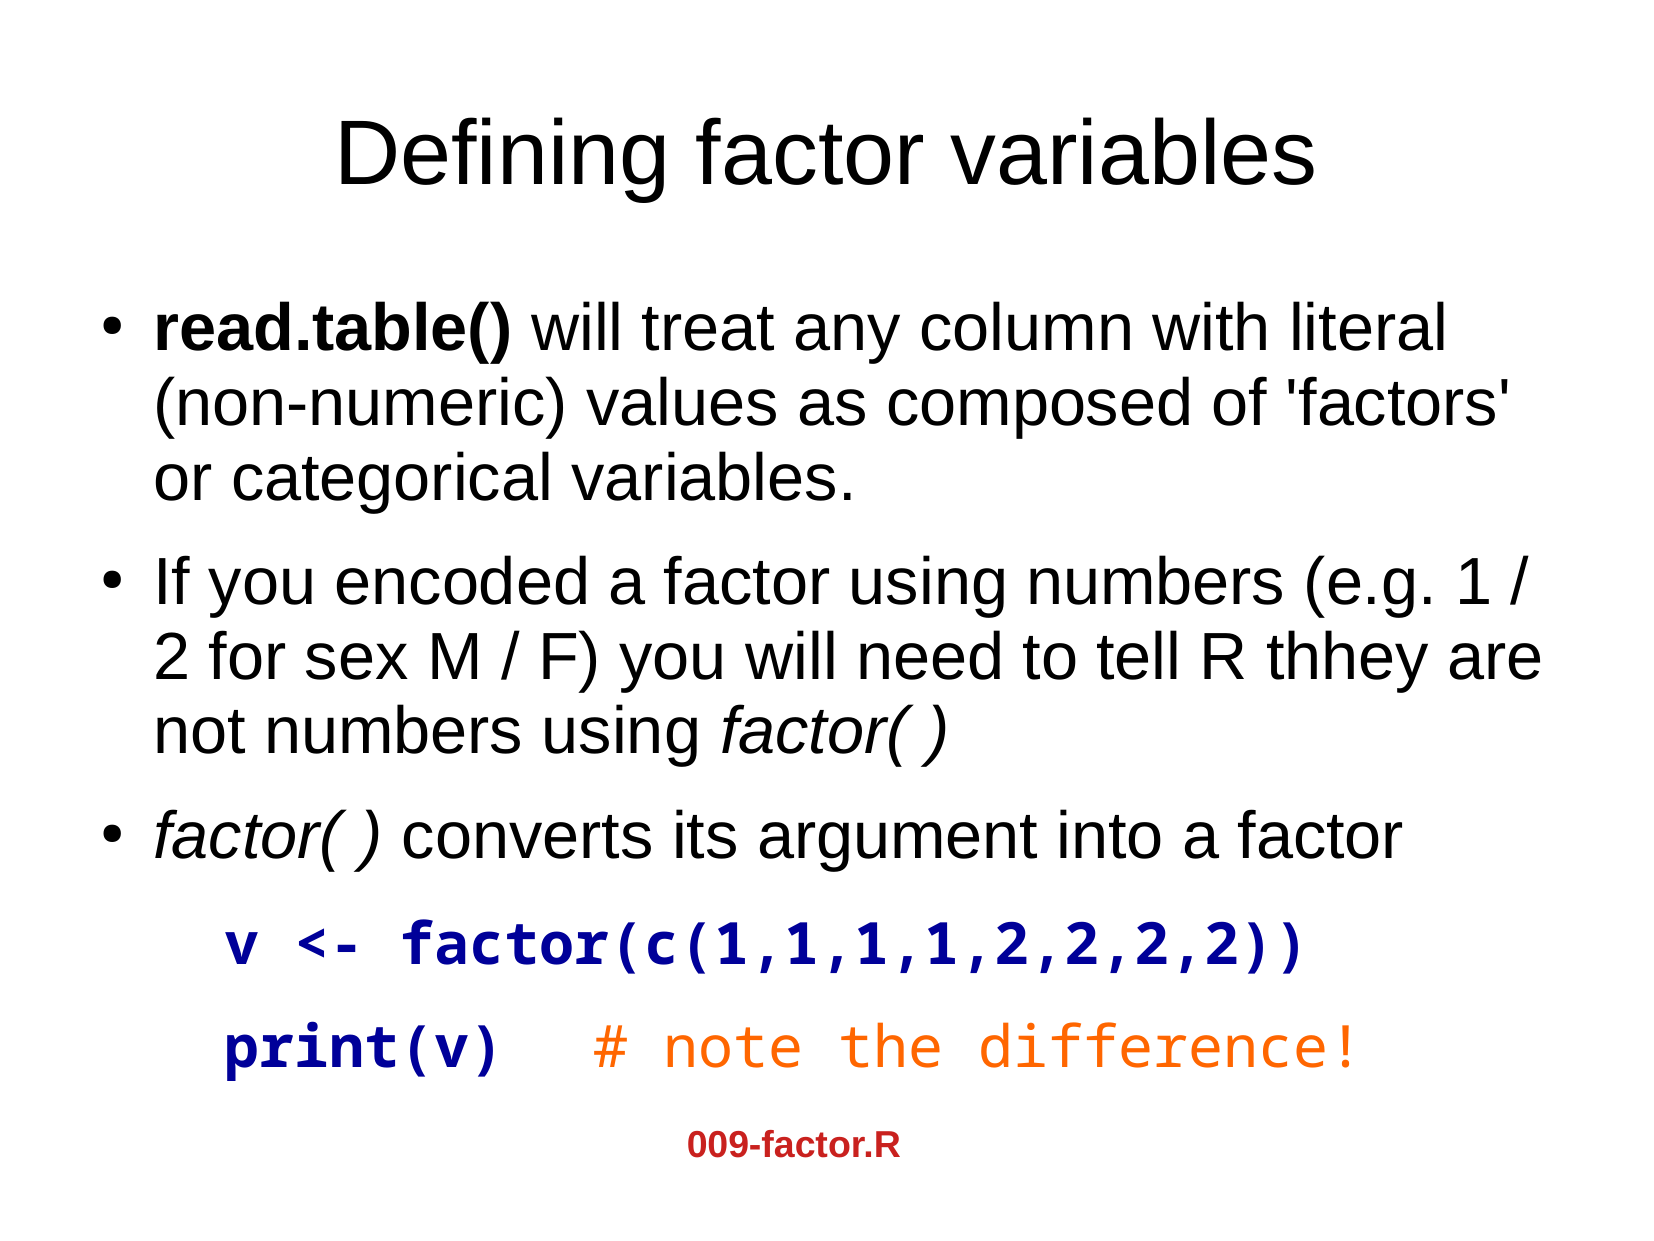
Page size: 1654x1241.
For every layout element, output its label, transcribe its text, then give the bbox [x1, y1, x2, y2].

title Defining factor variables [82, 49, 1571, 257]
text_box 009-factor.R [401, 1116, 1187, 1173]
list read.table() will treat any column with literal (non-numeric) values as composed of 'factors' or categorical variables. If you encoded a factor using numbers (e.g. 1 / 2 for sex M / F) you will need to tell R thhey are not numbers using factor( ) factor( ) converts its argument into a factor v <- factor(c(1,1,1,1,2,2,2,2)) print(v) # note the difference! [82, 290, 1571, 1170]
